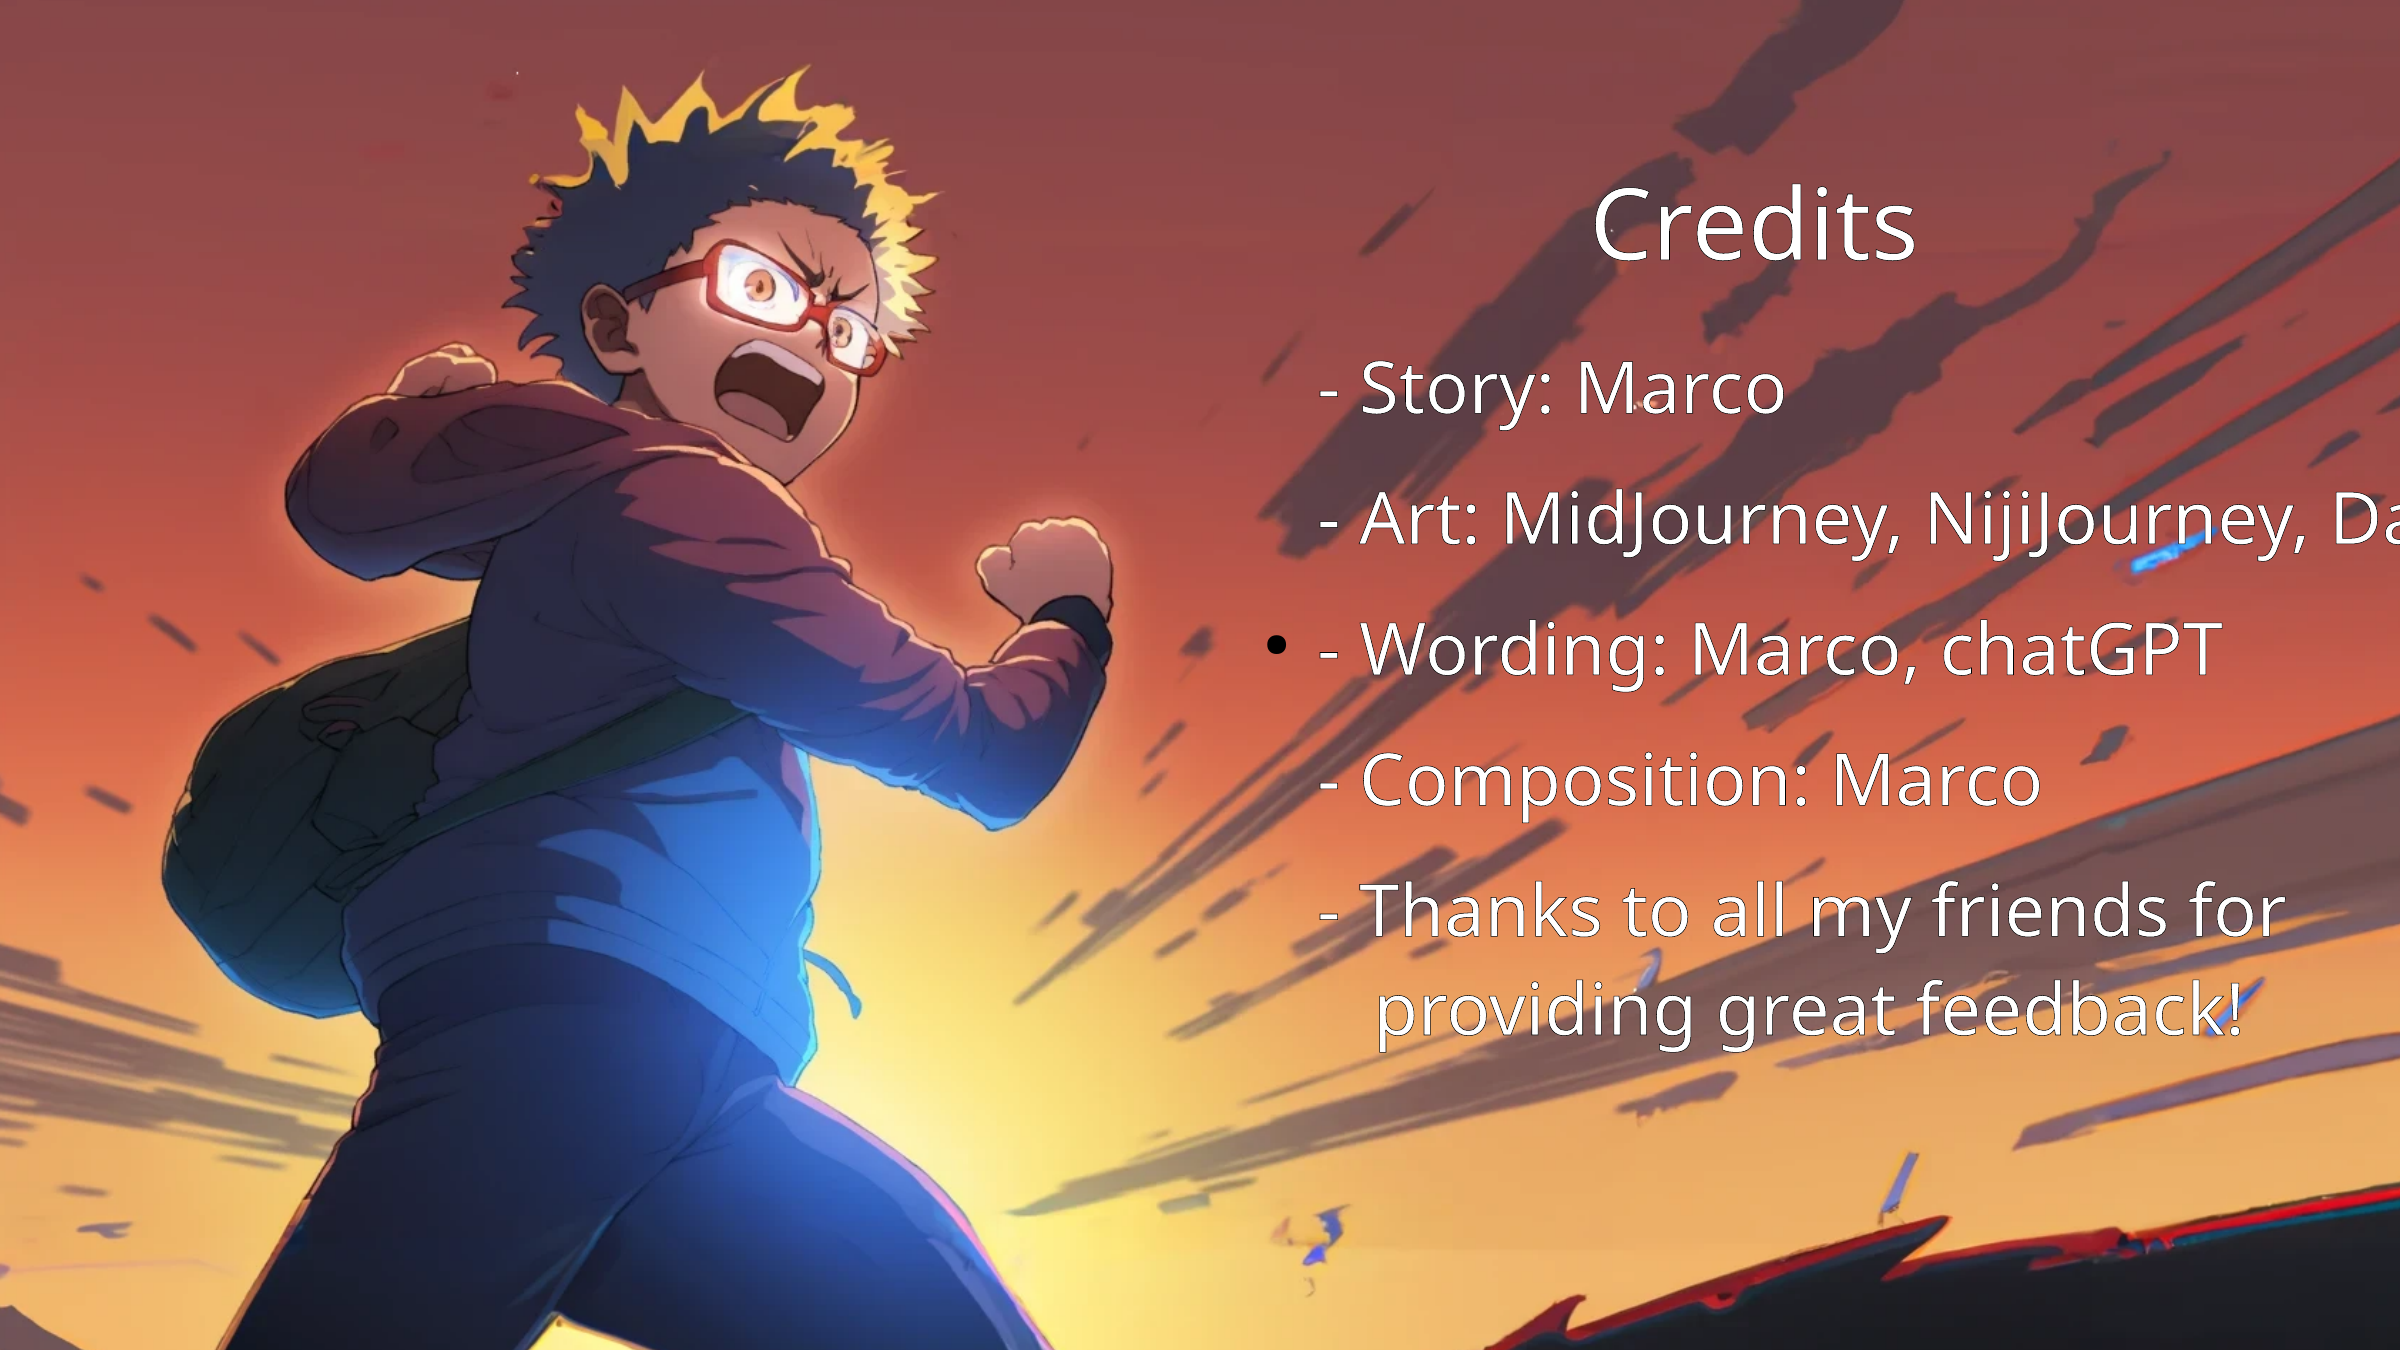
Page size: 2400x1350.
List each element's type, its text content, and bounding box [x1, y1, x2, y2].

picture [0, 0, 2400, 1350]
list - Story: Marco - Art: MidJourney, NijiJourney, Dall-E - Wording: Marco, chatGPT - Composition: Marco - Thanks to all my friends for providing great feedback! [1246, 335, 2400, 996]
picture [1840, 1017, 1857, 1030]
picture [1497, 996, 1518, 1026]
picture [1993, 1002, 2011, 1011]
picture [2034, 1002, 2054, 1030]
picture [1458, 1002, 1479, 1030]
picture [1801, 1002, 1818, 1011]
picture [2200, 996, 2214, 1012]
picture [1556, 1002, 1576, 1030]
picture [1952, 1001, 1970, 1011]
title Credits [1009, 143, 2400, 299]
picture [1727, 1002, 1747, 1030]
picture [2080, 1002, 2100, 1030]
picture [2122, 1017, 2139, 1030]
picture [1387, 1002, 1407, 1030]
picture [1664, 1002, 1684, 1030]
